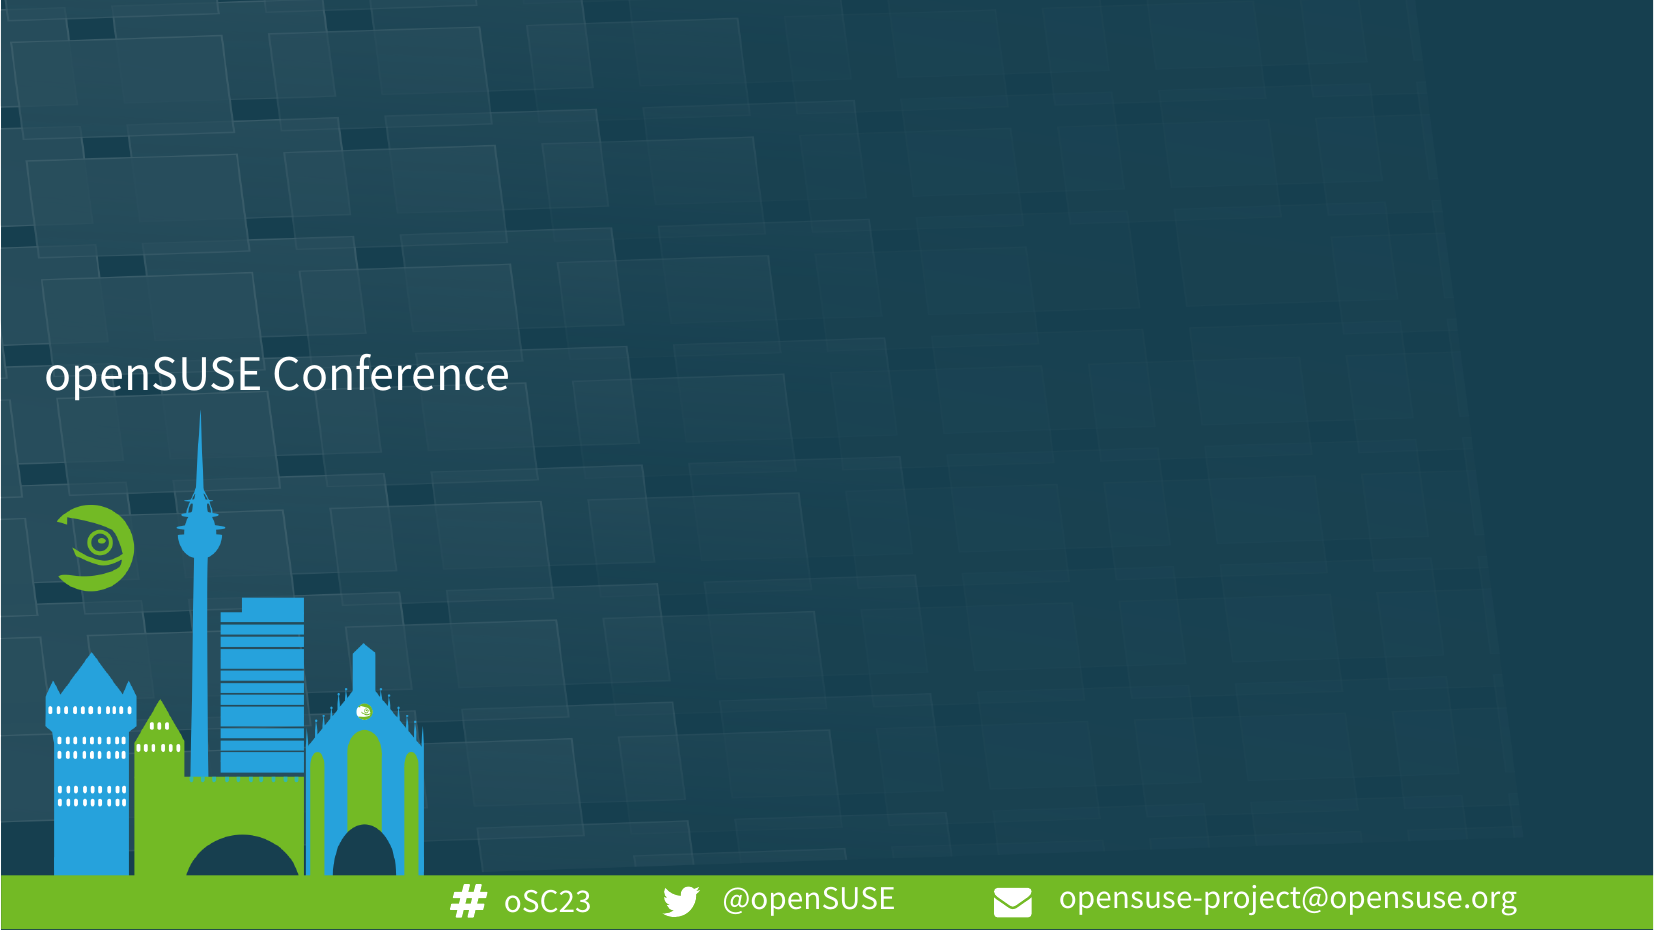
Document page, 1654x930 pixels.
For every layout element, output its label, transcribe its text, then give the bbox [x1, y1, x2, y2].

text_box oSC23 [489, 872, 634, 929]
text_box opensuse-project@opensuse.org [1044, 847, 1653, 930]
text_box openSUSE Conference [30, 325, 676, 421]
picture [0, 0, 1654, 930]
text_box @openSUSE [707, 848, 911, 930]
